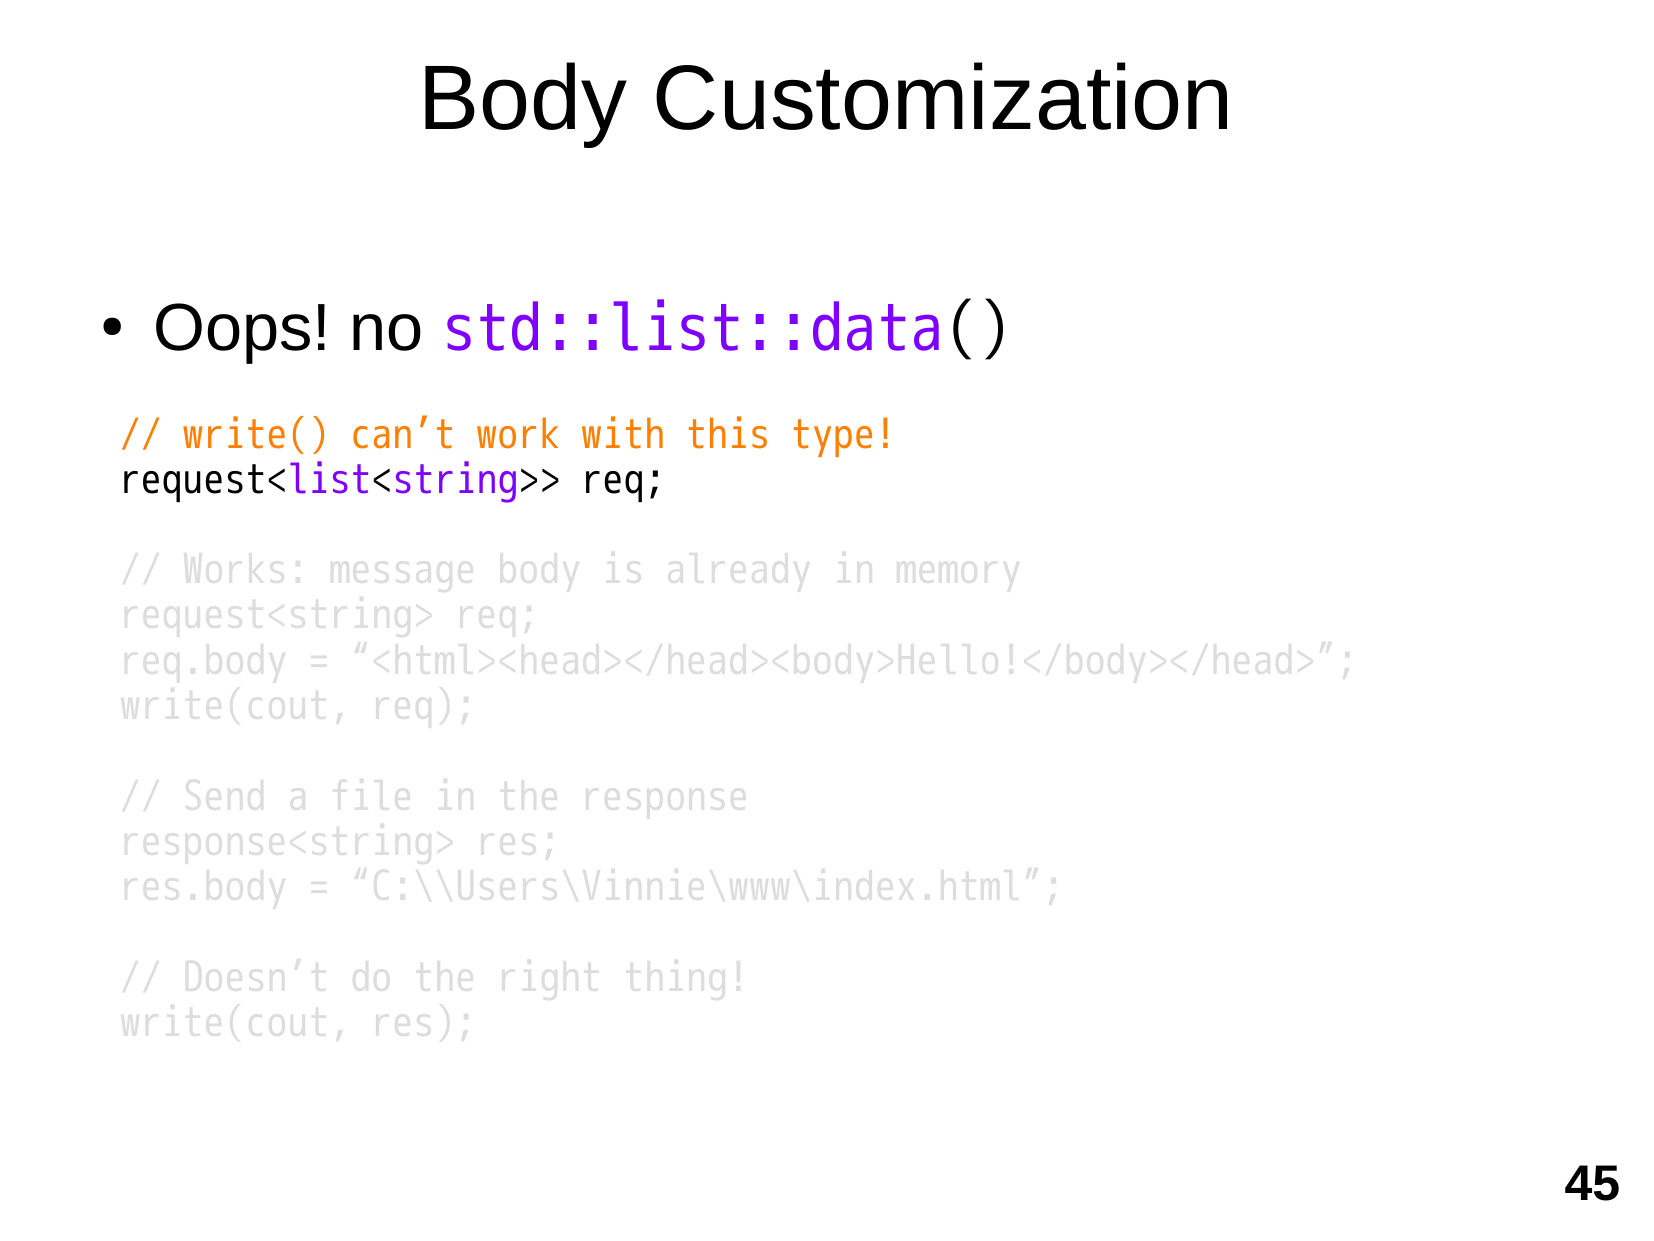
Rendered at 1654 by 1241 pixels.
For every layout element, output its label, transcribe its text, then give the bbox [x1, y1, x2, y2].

list Oops! no std::list::data() [82, 290, 1571, 391]
title Body Customization [82, 15, 1571, 181]
text_box // write() can’t work with this type! request<list<string>> req; // Works: message body is already in memory request<string> req; req.body = “<html><head></head><body>Hello!</body></head>”; write(cout, req); // Send a file in the response response<string> res; res.body = “C:\\Users\Vinnie\www\index.html”; // Doesn’t do the right thing! write(cout, res); [104, 405, 1575, 1107]
